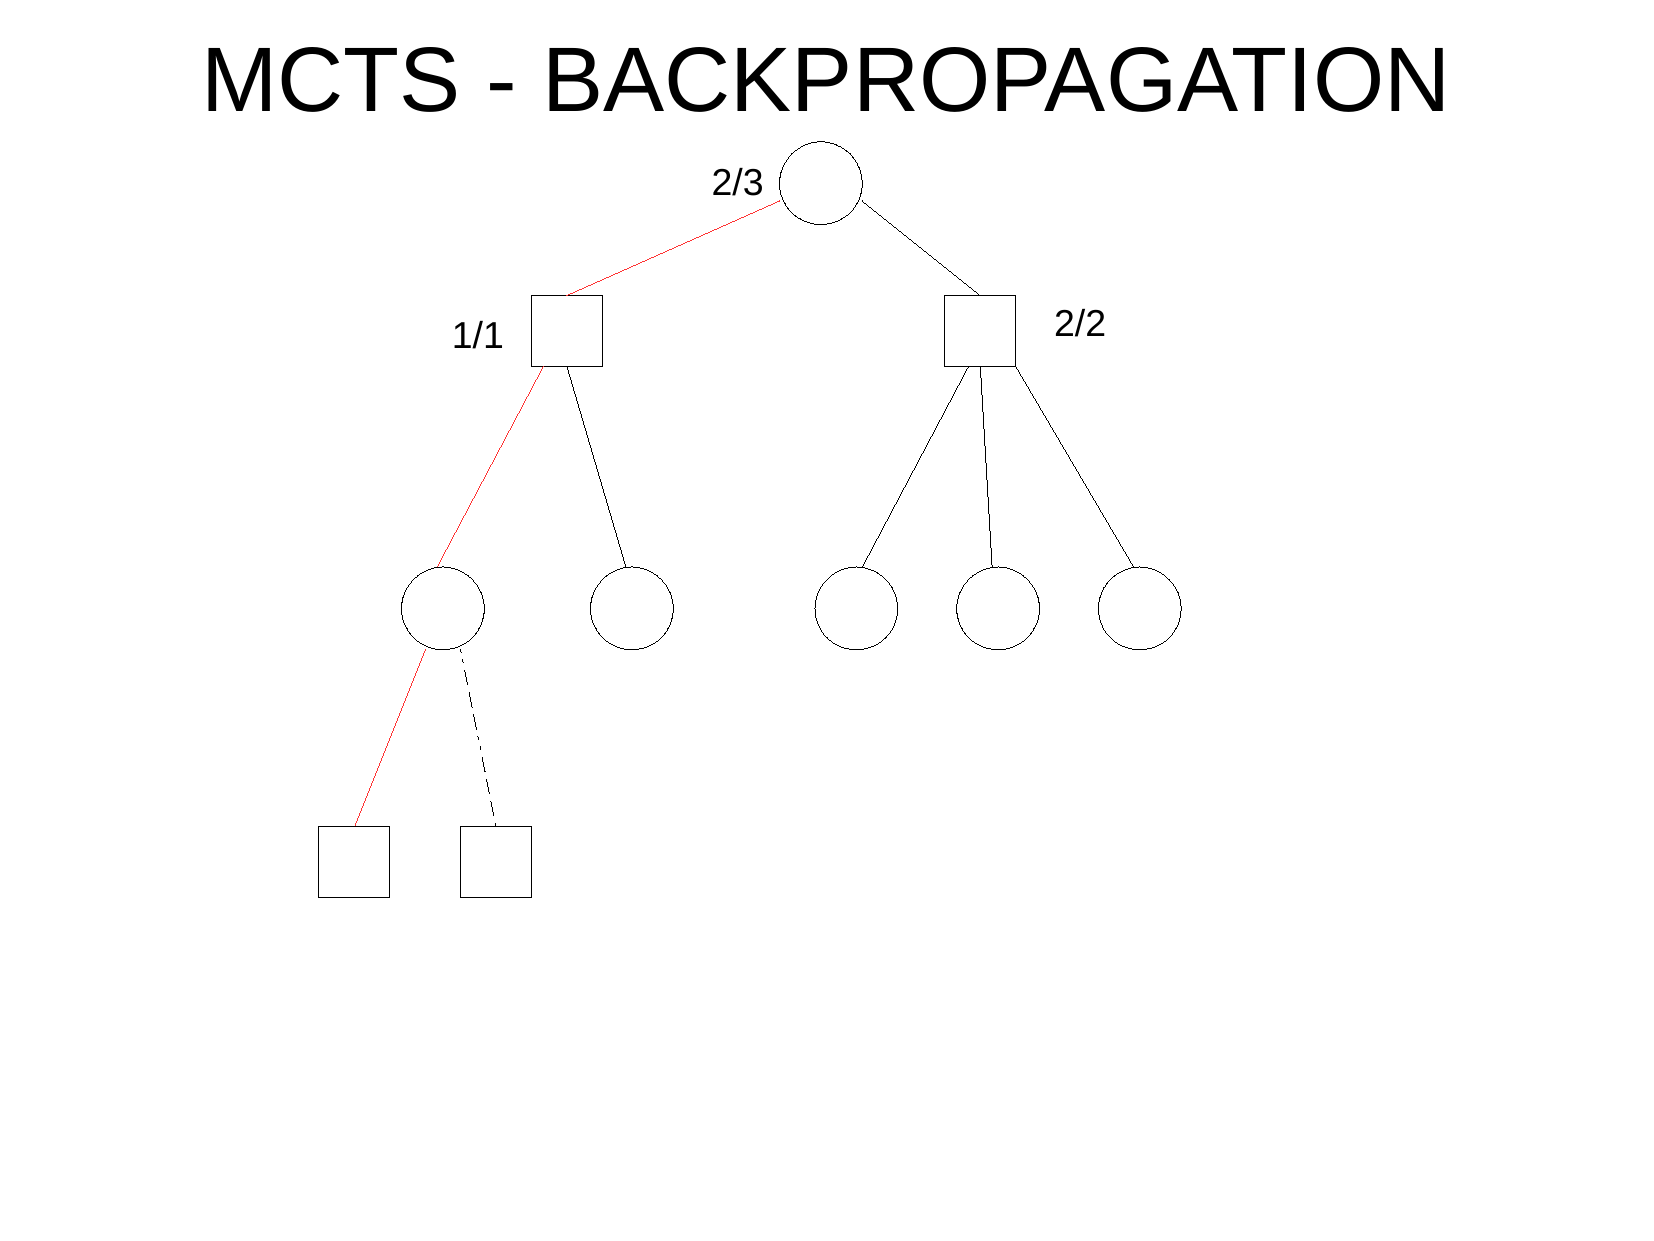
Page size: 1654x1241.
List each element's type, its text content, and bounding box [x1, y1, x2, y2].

text_box 2/3 [696, 153, 780, 211]
text_box 2/2 [1039, 295, 1123, 353]
title MCTS - BACKPROPAGATION [82, 0, 1571, 184]
text_box 1/1 [437, 307, 520, 364]
